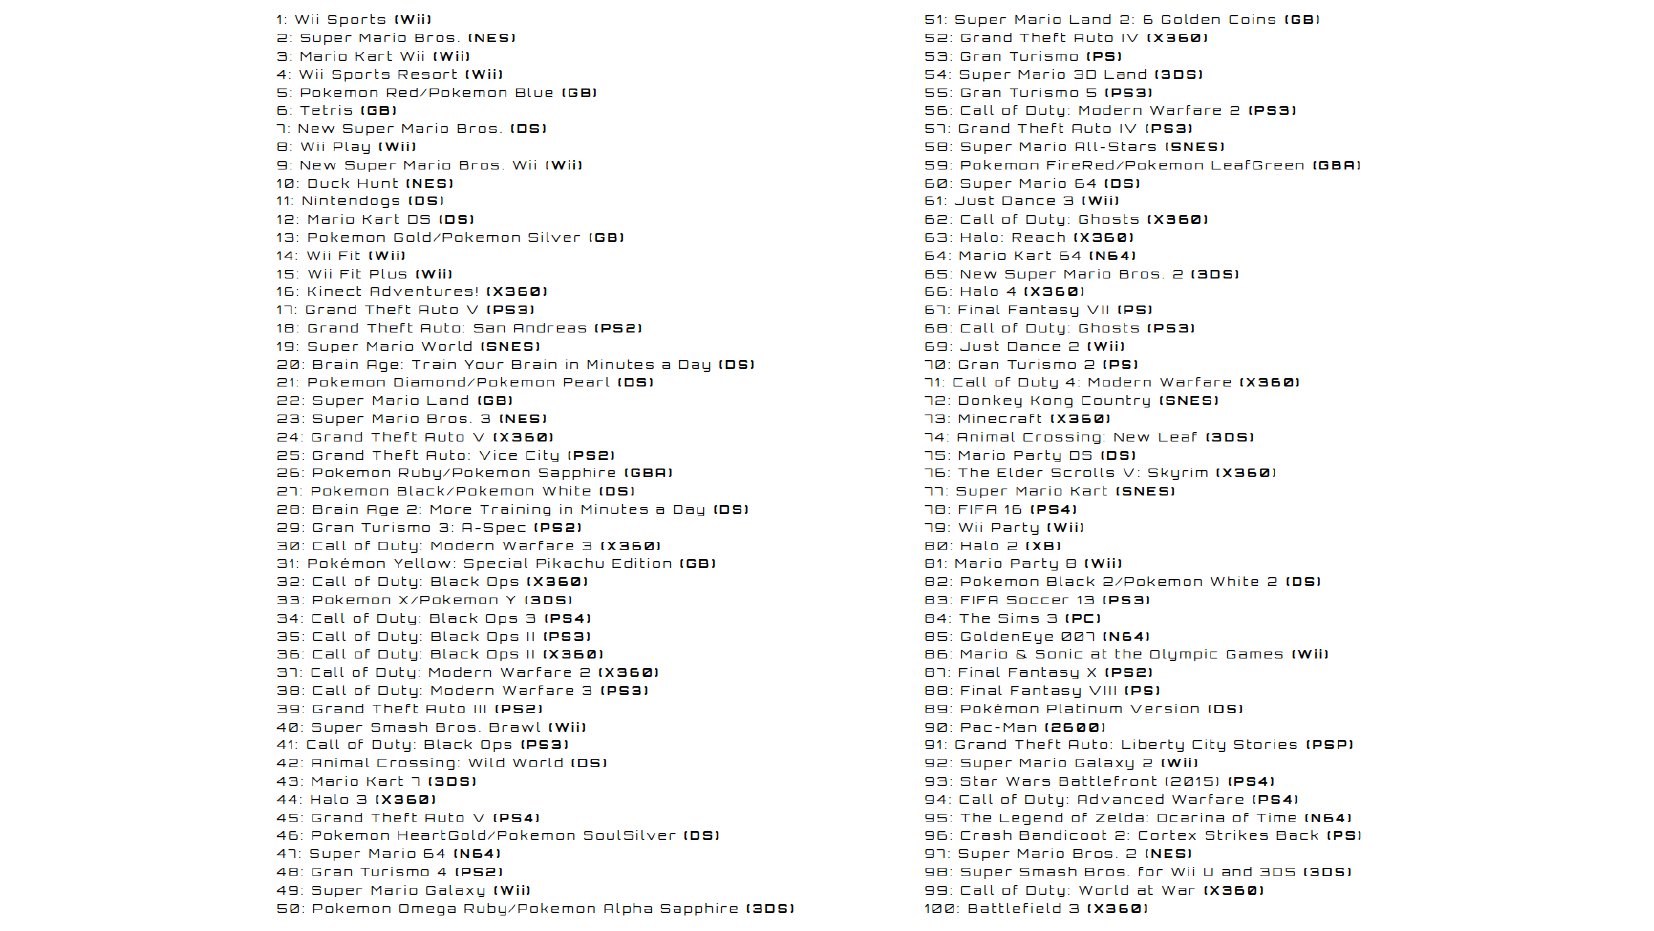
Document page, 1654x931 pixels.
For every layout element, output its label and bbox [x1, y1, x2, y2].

picture [206, 7, 1424, 916]
